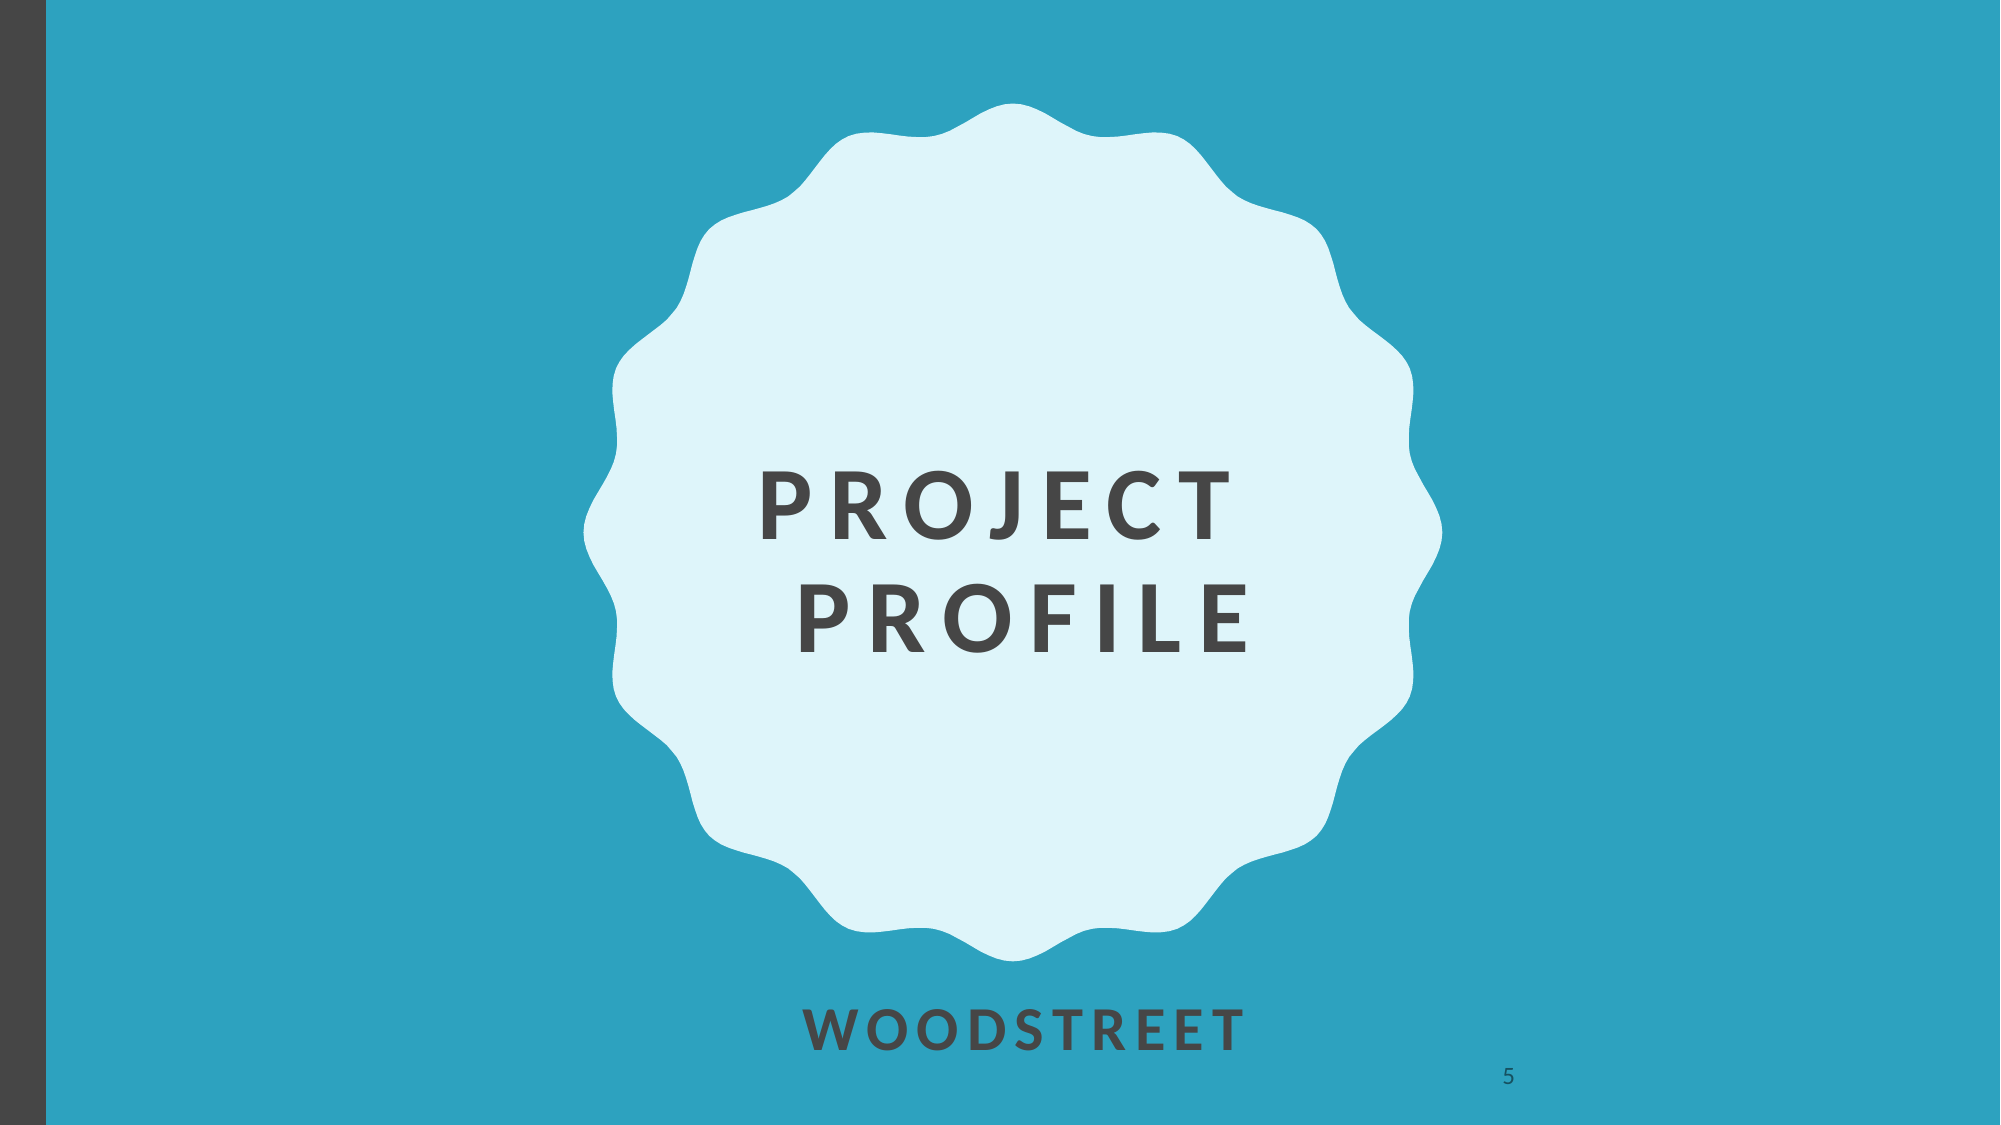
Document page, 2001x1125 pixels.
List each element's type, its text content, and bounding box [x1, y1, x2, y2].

subtitle WoodStreet [363, 980, 1684, 1103]
title Project Profile [45, 0, 2000, 1125]
text_box 5 [1487, 1045, 1870, 1103]
